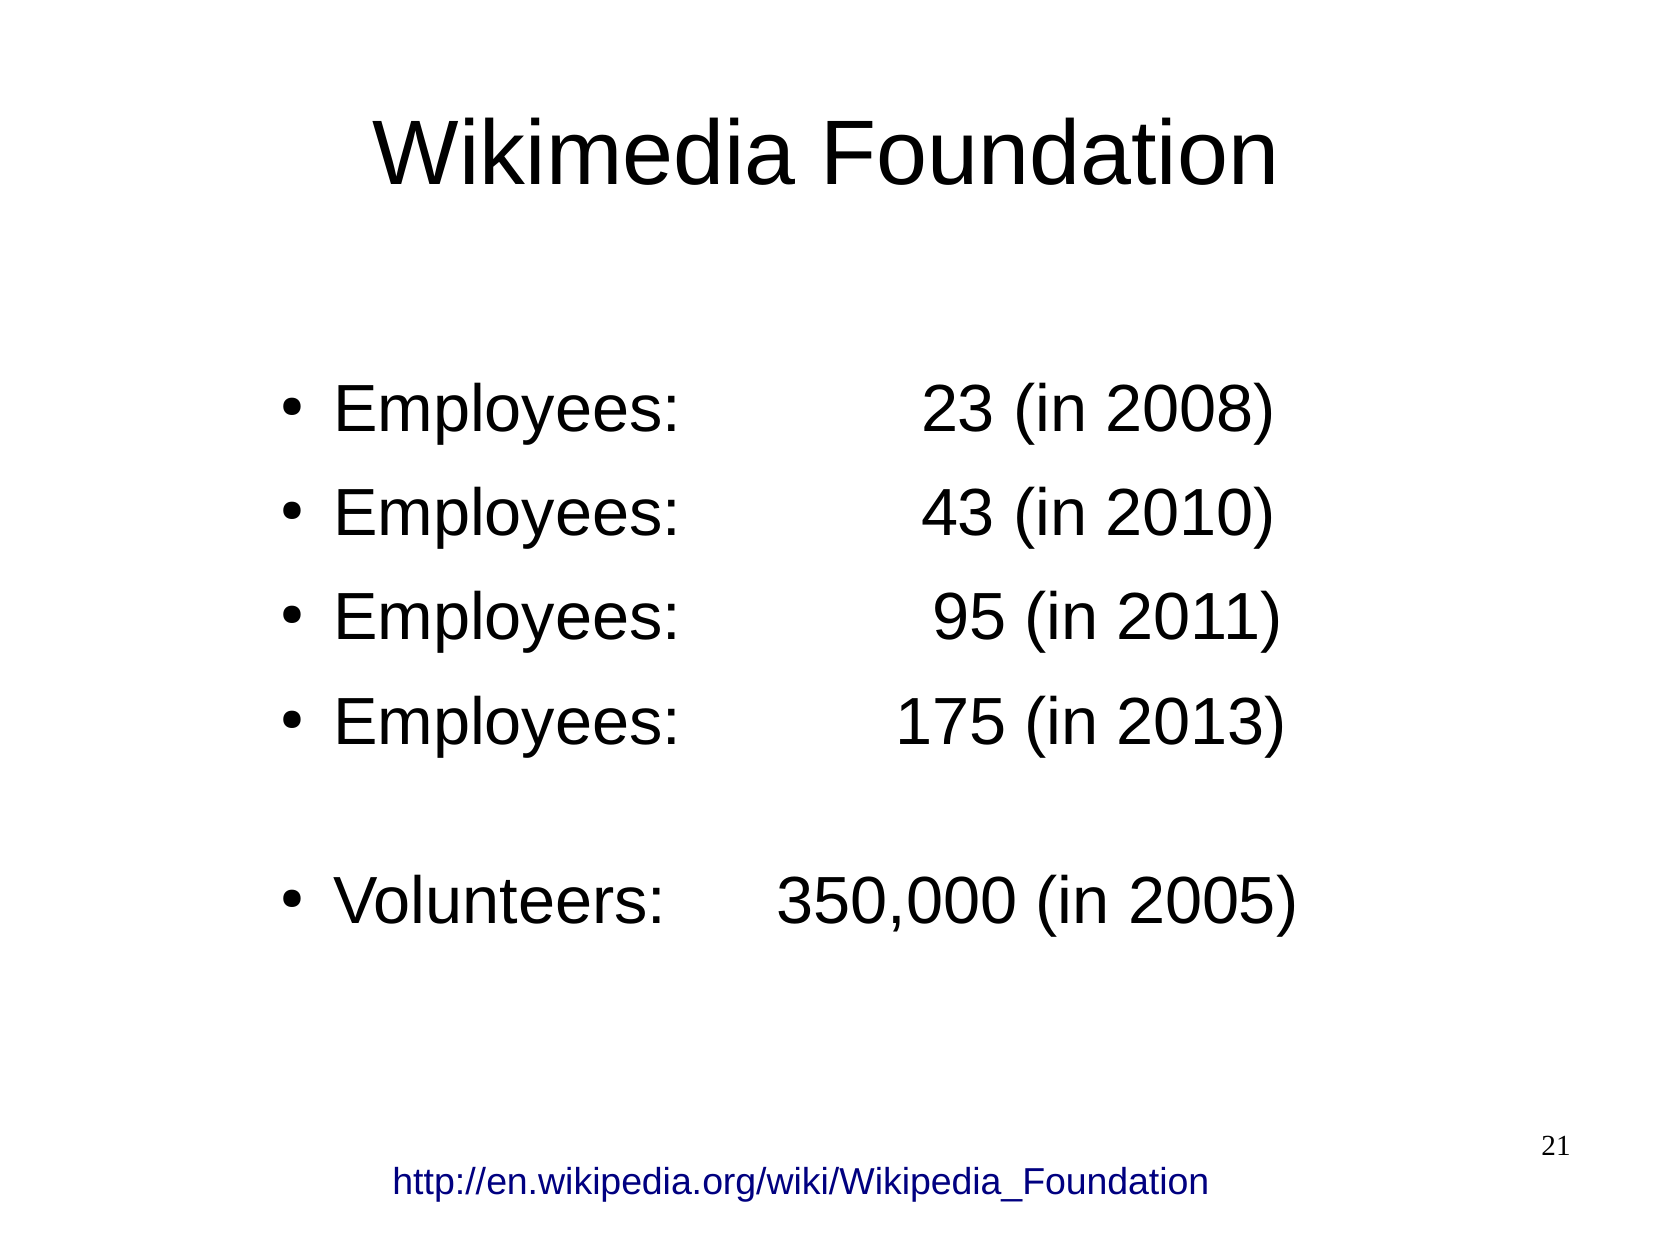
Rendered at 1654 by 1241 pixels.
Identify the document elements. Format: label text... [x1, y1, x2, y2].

title Wikimedia Foundation [82, 49, 1571, 257]
list Employees: 23 (in 2008) Employees: 43 (in 2010) Employees: 95 (in 2011) Employees: 175 (in 2013) Volunteers: 350,000 (in 2005) [262, 370, 1380, 938]
text_box http://en.wikipedia.org/wiki/Wikipedia_Foundation [300, 1152, 1313, 1210]
